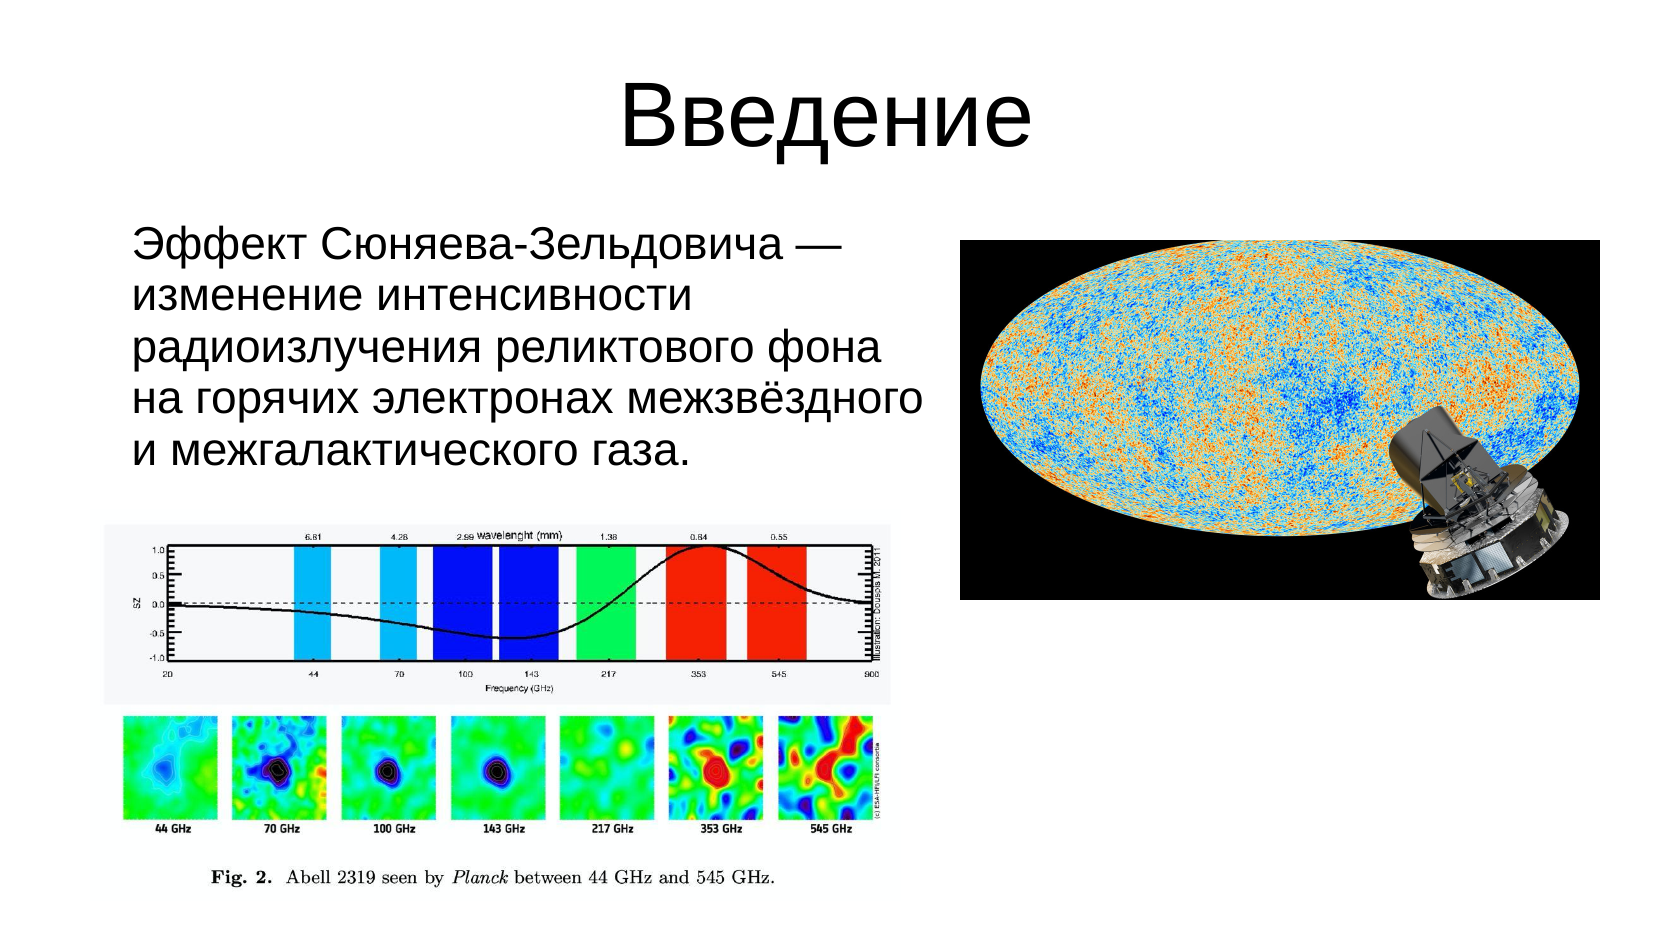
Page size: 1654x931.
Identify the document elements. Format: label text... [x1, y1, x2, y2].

picture [960, 240, 1600, 601]
list Эффект Сюняева-Зельдовича — изменение интенсивности радиоизлучения реликтового фона на горячих электронах межзвёздного и межгалактического газа. [82, 217, 946, 511]
picture [90, 509, 901, 901]
title Введение [82, 37, 1571, 193]
